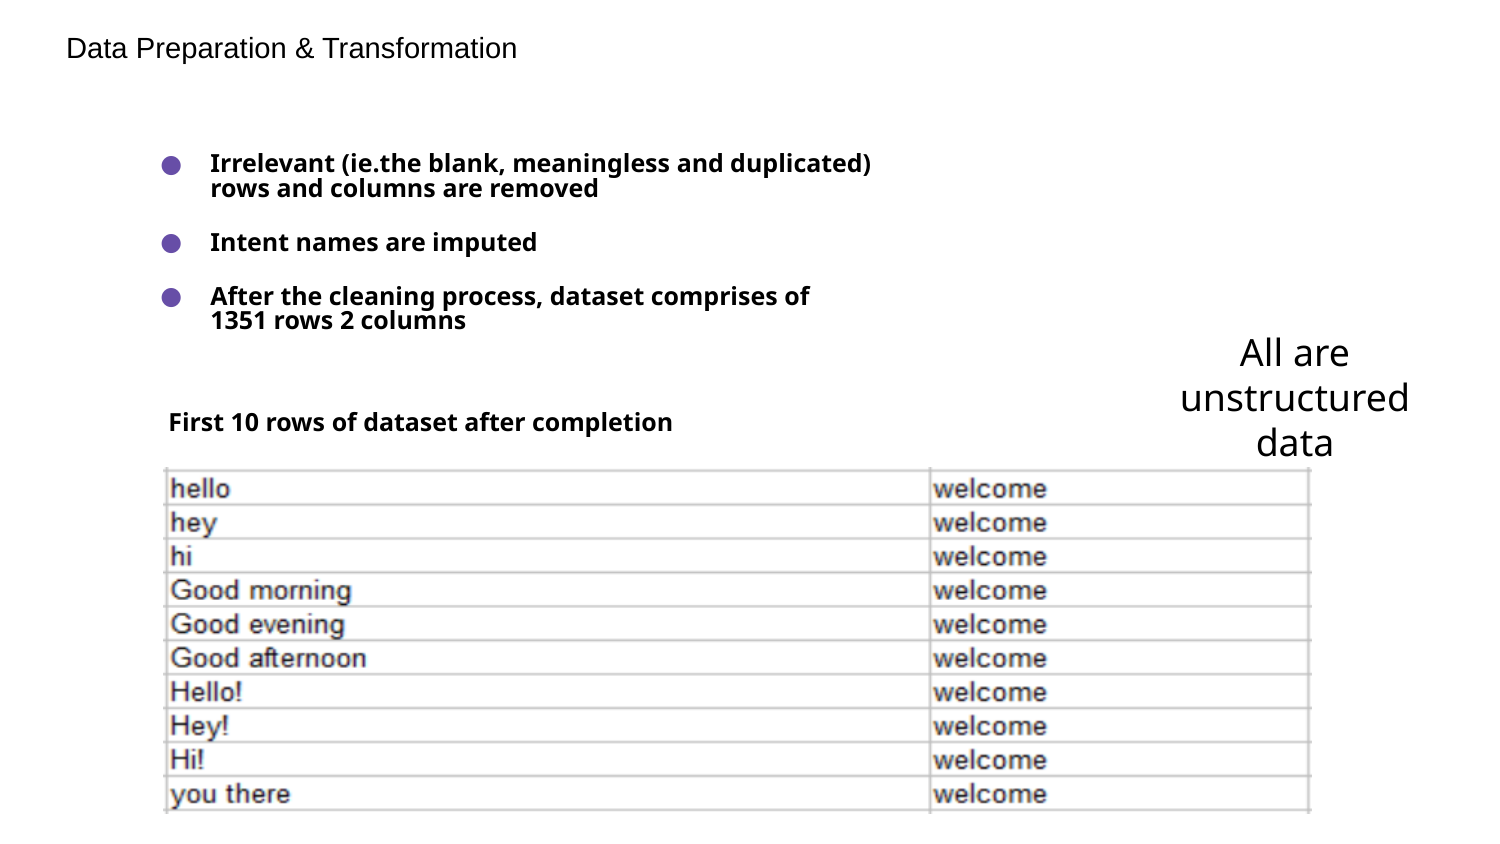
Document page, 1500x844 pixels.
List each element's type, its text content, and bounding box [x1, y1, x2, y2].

text_box First 10 rows of dataset after completion [153, 361, 1129, 481]
title Data Preparation & Transformation [51, 14, 1449, 120]
text_box Irrelevant (ie.the blank, meaningless and duplicated) rows and columns are removed Intent names are imputed After the cleaning process, dataset comprises of 1351 rows 2 columns [120, 102, 1322, 379]
text_box All are unstructured data [1129, 314, 1461, 585]
picture [163, 467, 1312, 814]
